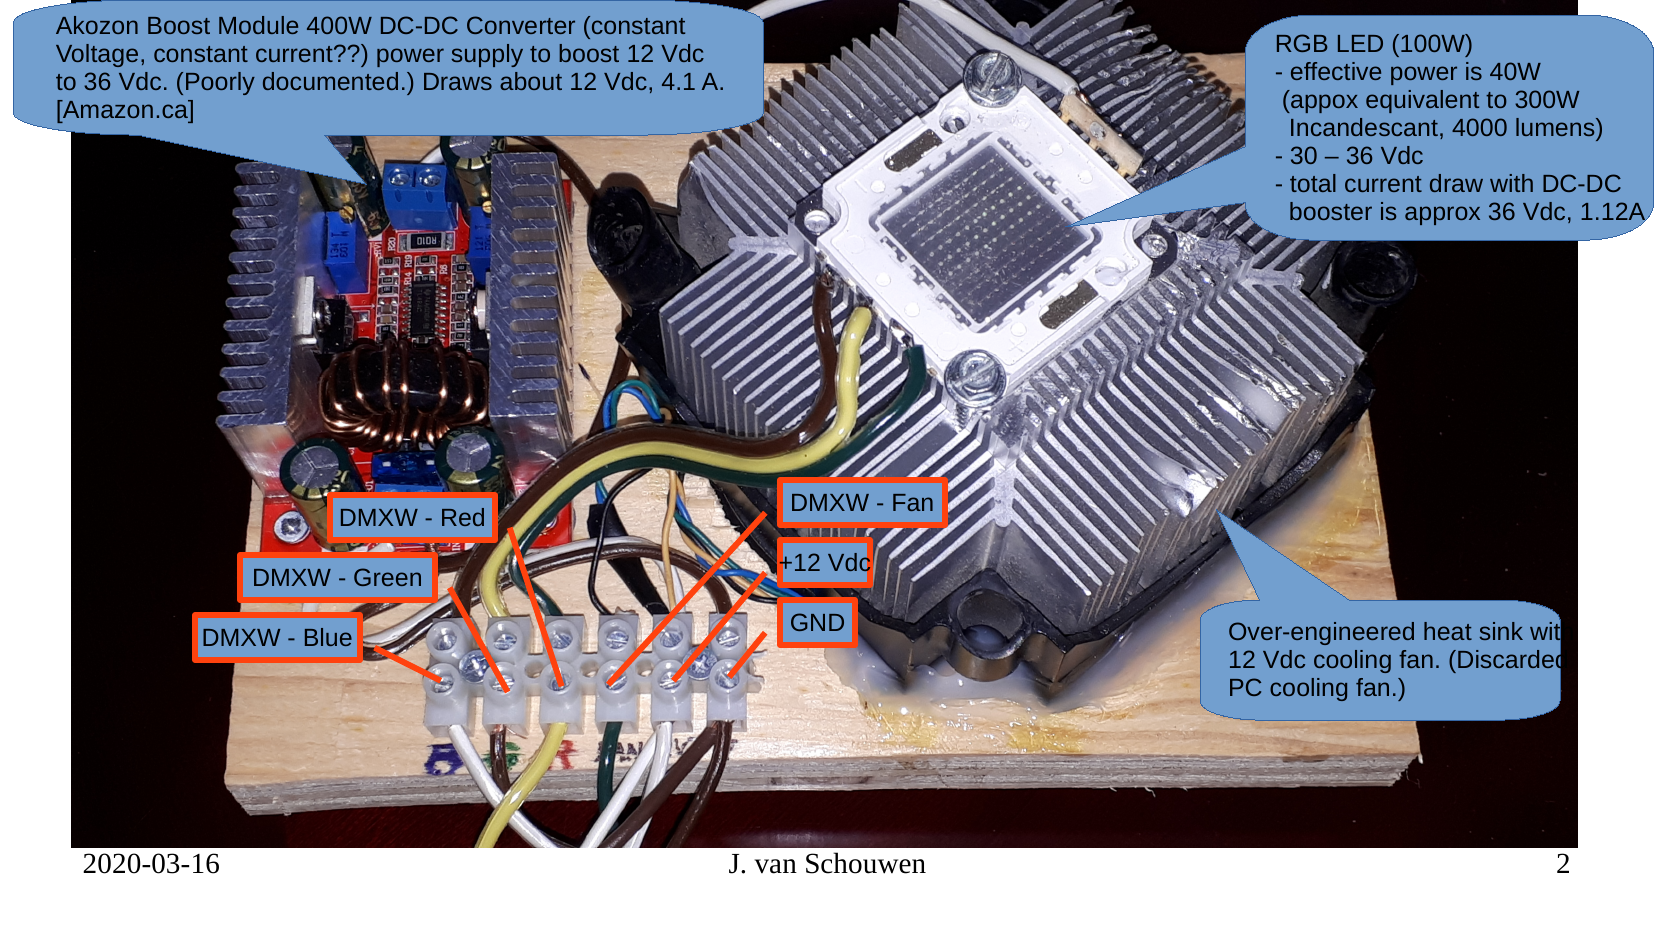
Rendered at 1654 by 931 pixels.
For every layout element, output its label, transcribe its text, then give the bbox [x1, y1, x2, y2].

text_box DMXW - Red [330, 495, 495, 540]
text_box DMXW - Blue [195, 615, 360, 660]
text_box +12 Vdc [780, 540, 870, 585]
picture [71, 0, 1578, 848]
text_box Over-engineered heat sink with 12 Vdc cooling fan. (Discarded PC cooling fan.) [1200, 509, 1561, 721]
text_box DMXW - Green [240, 555, 435, 600]
text_box Akozon Boost Module 400W DC-DC Converter (constant Voltage, constant current??) power supply to boost 12 Vdc to 36 Vdc. (Poorly documented.) Draws about 12 Vdc, 4.1 A. [Amazon.ca] [13, 0, 764, 185]
text_box GND [780, 600, 855, 645]
text_box DMXW - Fan [780, 480, 945, 525]
text_box RGB LED (100W) - effective power is 40W (appox equivalent to 300W Incandescant, 4000 lumens) - 30 – 36 Vdc - total current draw with DC-DC booster is approx 36 Vdc, 1.12A [1065, 15, 1654, 241]
